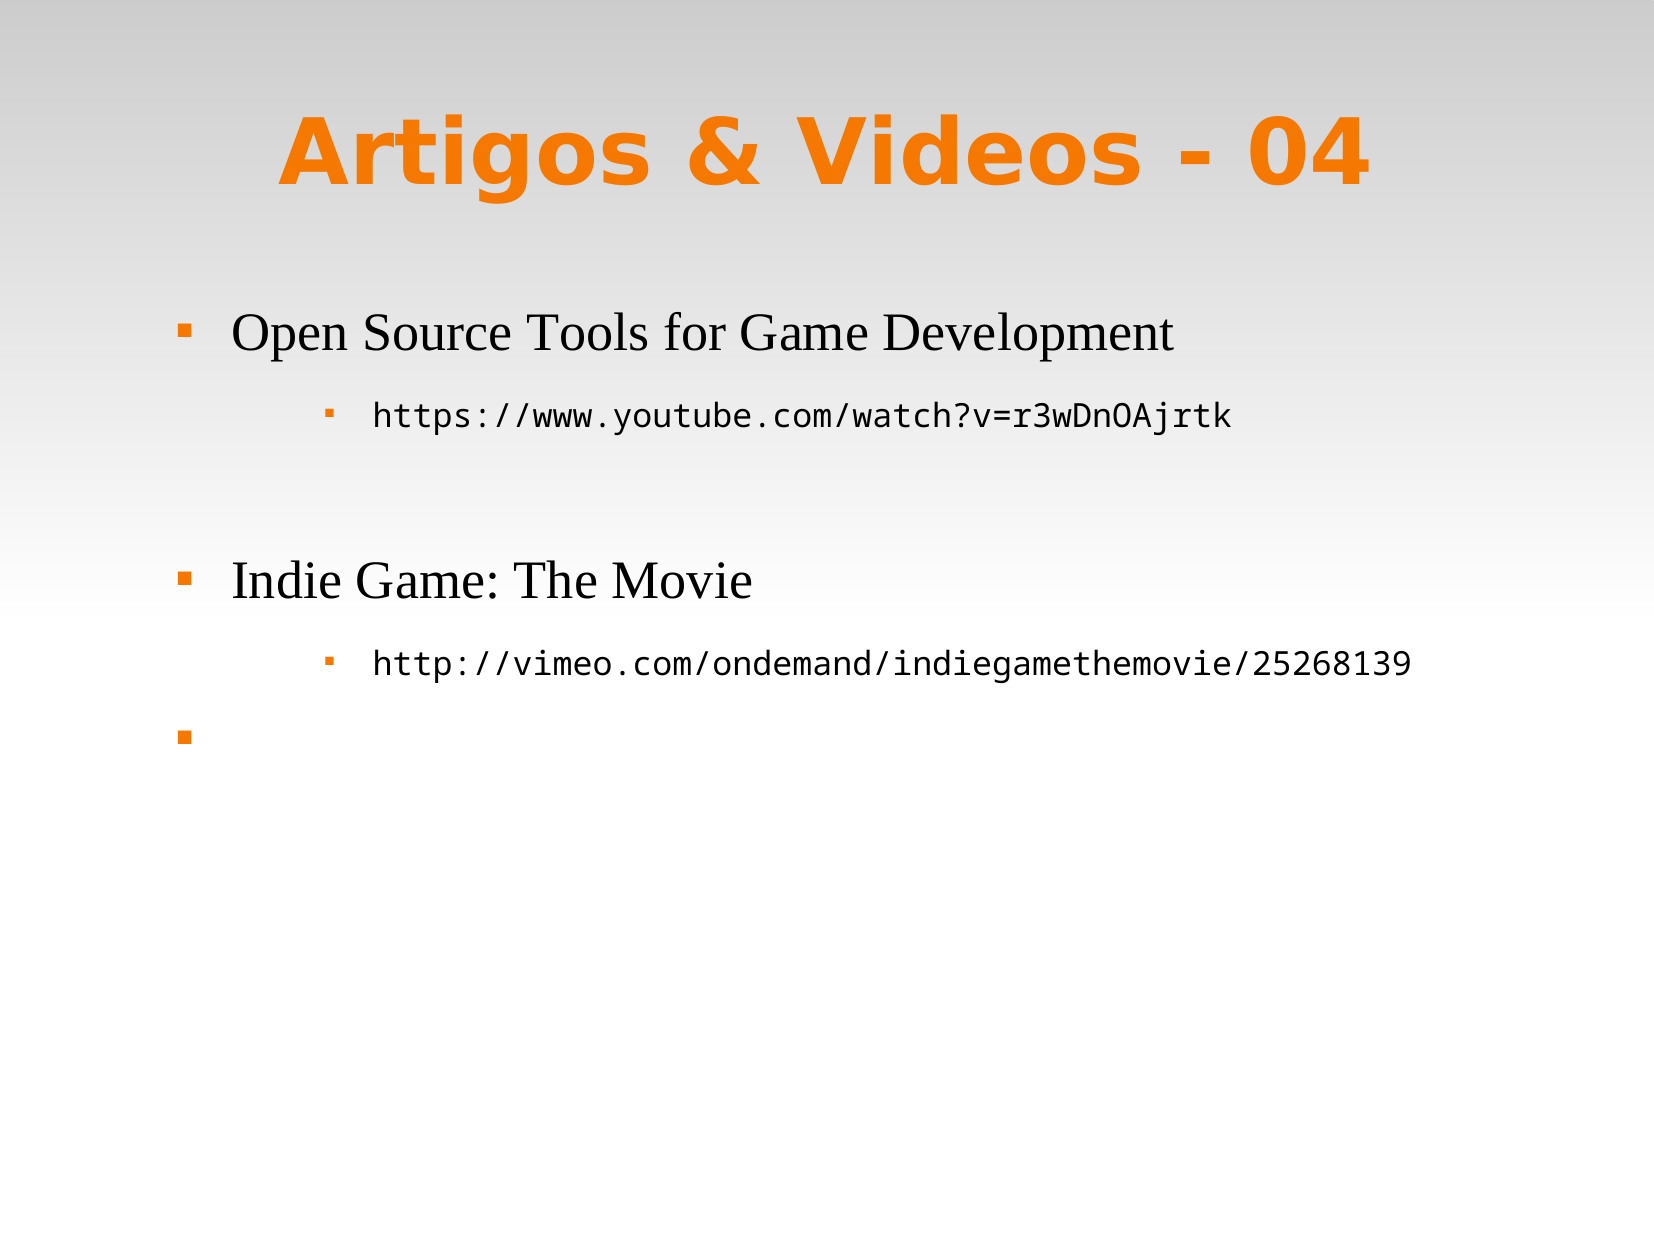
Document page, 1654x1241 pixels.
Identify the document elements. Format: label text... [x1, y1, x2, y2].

list Open Source Tools for Game Development https://www.youtube.com/watch?v=r3wDnOAjrtk Indie Game: The Movie http://vimeo.com/ondemand/indiegamethemovie/25268139 [89, 302, 1576, 1121]
title Artigos & Videos - 04 [82, 49, 1571, 257]
